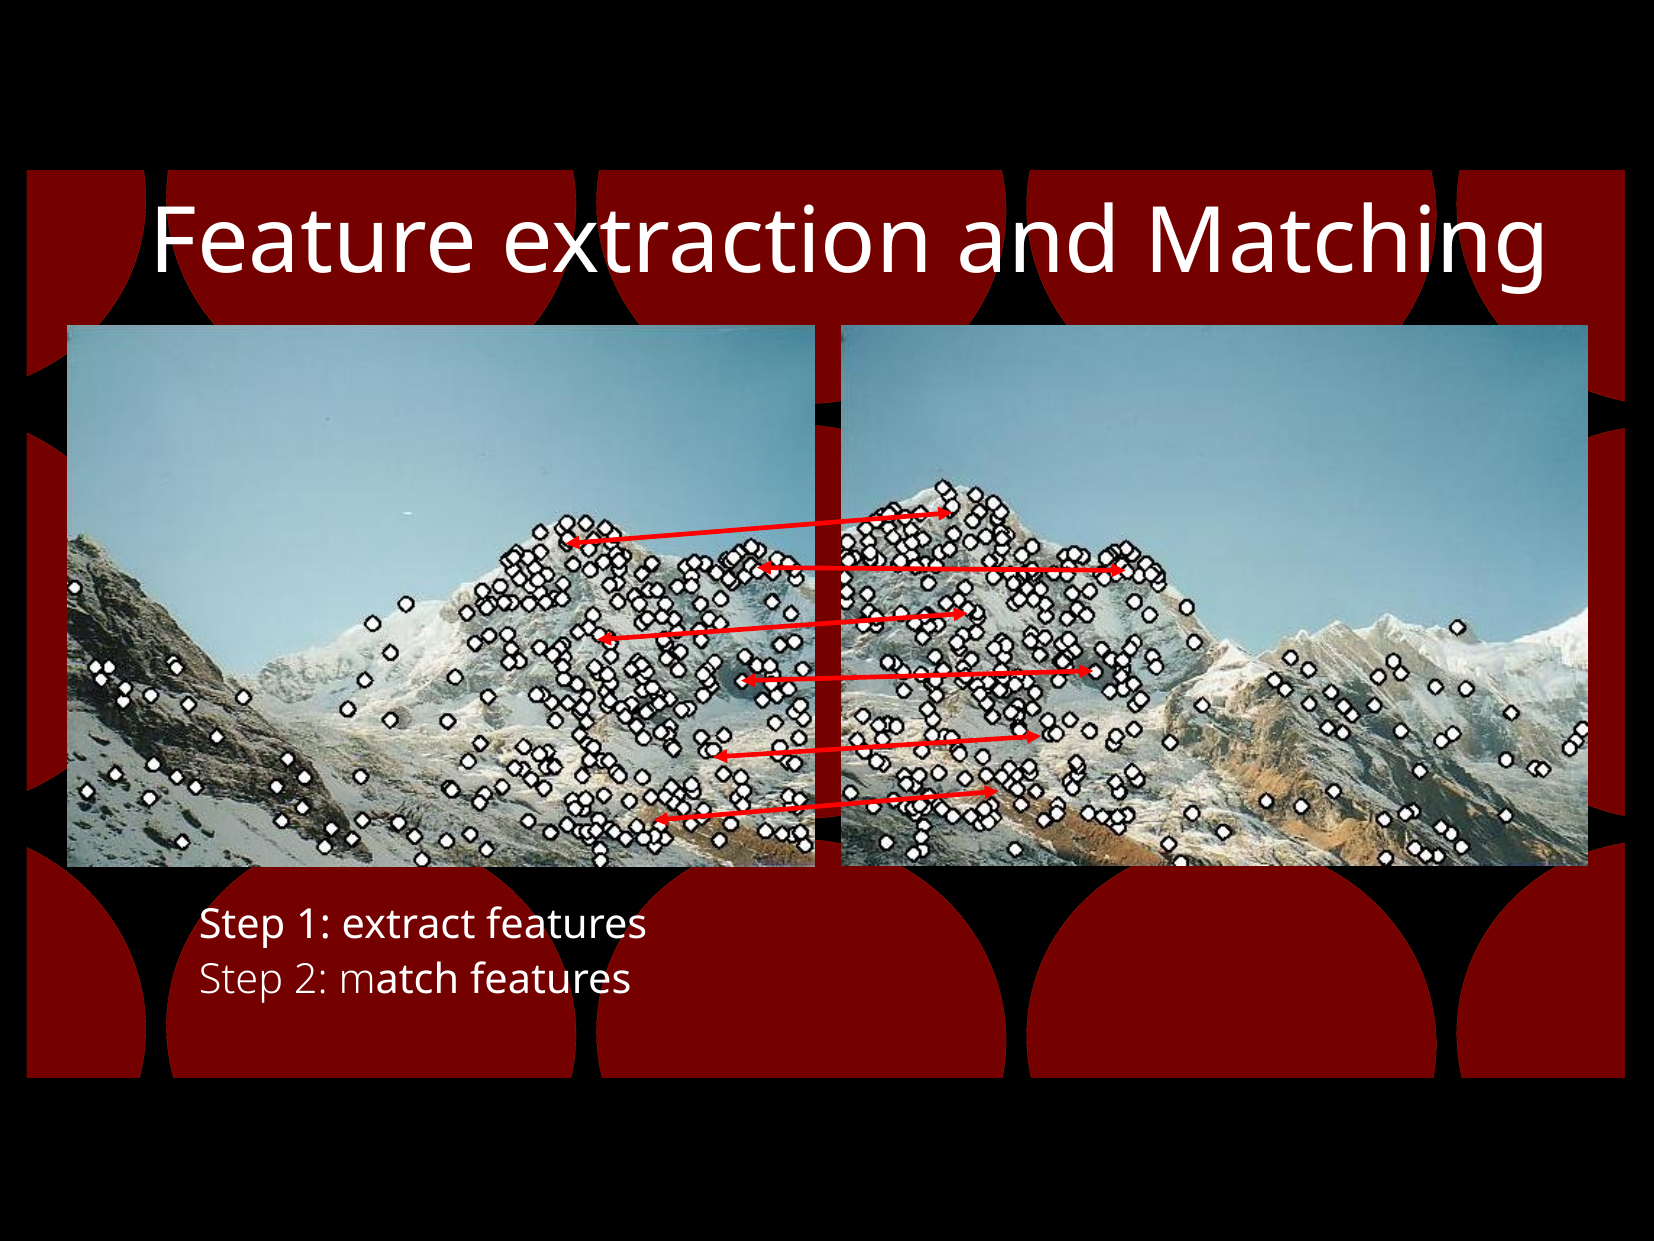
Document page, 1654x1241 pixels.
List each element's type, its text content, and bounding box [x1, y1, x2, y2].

picture [0, 0, 1654, 1241]
title Feature extraction and Matching [88, 132, 1577, 339]
text_box Step 2: match features [148, 944, 647, 1010]
text_box Step 1: extract features [148, 889, 663, 955]
